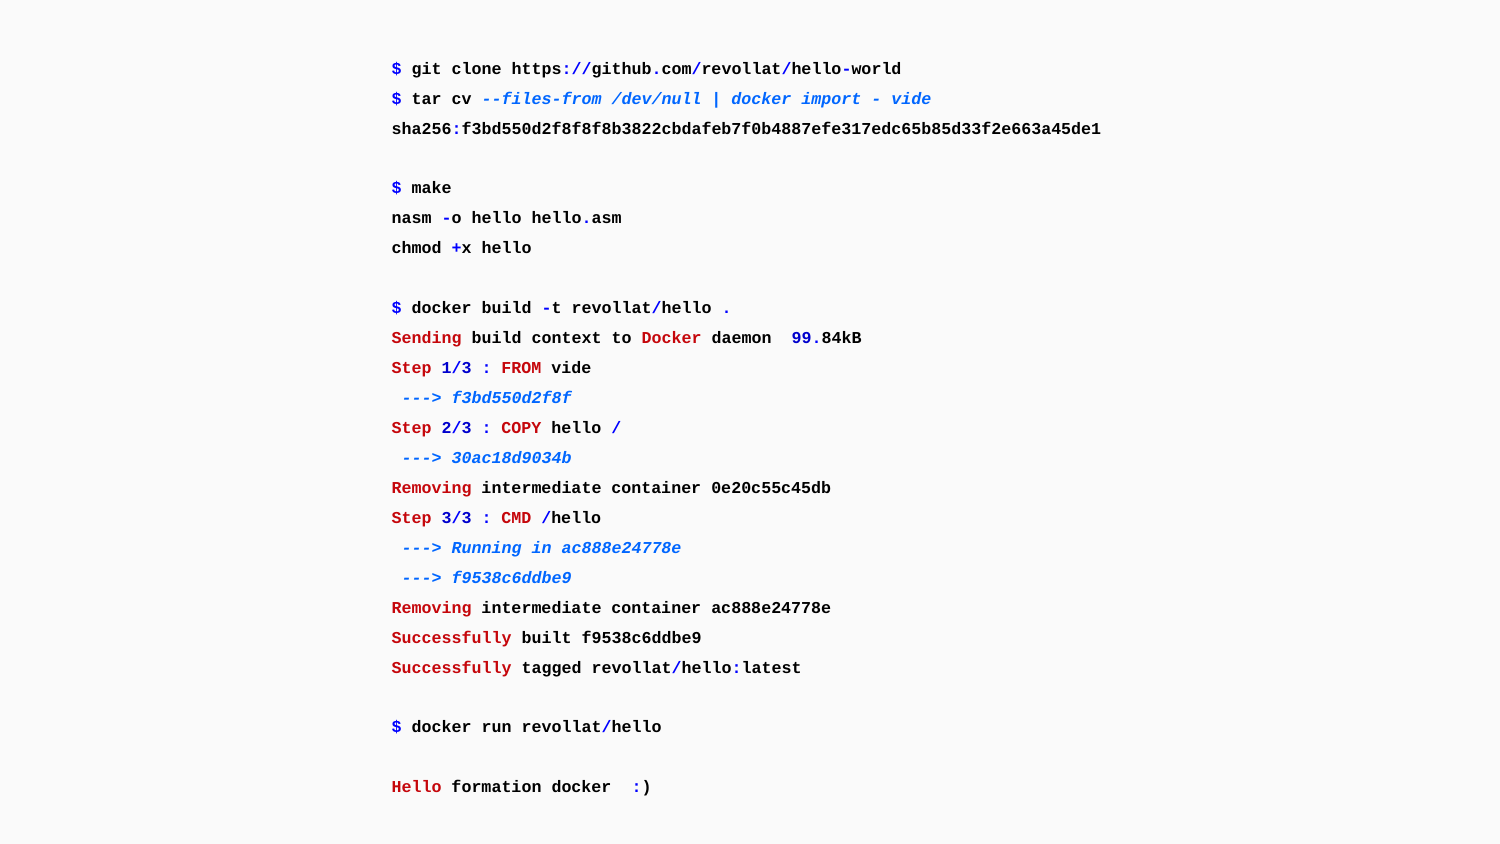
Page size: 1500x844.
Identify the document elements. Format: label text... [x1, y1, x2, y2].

text_box $ git clone https://github.com/revollat/hello-world $ tar cv --files-from /dev/null | docker import - vide sha256:f3bd550d2f8f8f8b3822cbdafeb7f0b4887efe317edc65b85d33f2e663a45de1 $ make nasm -o hello hello.asm chmod +x hello $ docker build -t revollat/hello . Sending build context to Docker daemon 99.84kB Step 1/3 : FROM vide ---> f3bd550d2f8f Step 2/3 : COPY hello / ---> 30ac18d9034b Removing intermediate container 0e20c55c45db Step 3/3 : CMD /hello ---> Running in ac888e24778e ---> f9538c6ddbe9 Removing intermediate container ac888e24778e Successfully built f9538c6ddbe9 Successfully tagged revollat/hello:latest $ docker run revollat/hello Hello formation docker :) [370, 4, 1130, 840]
